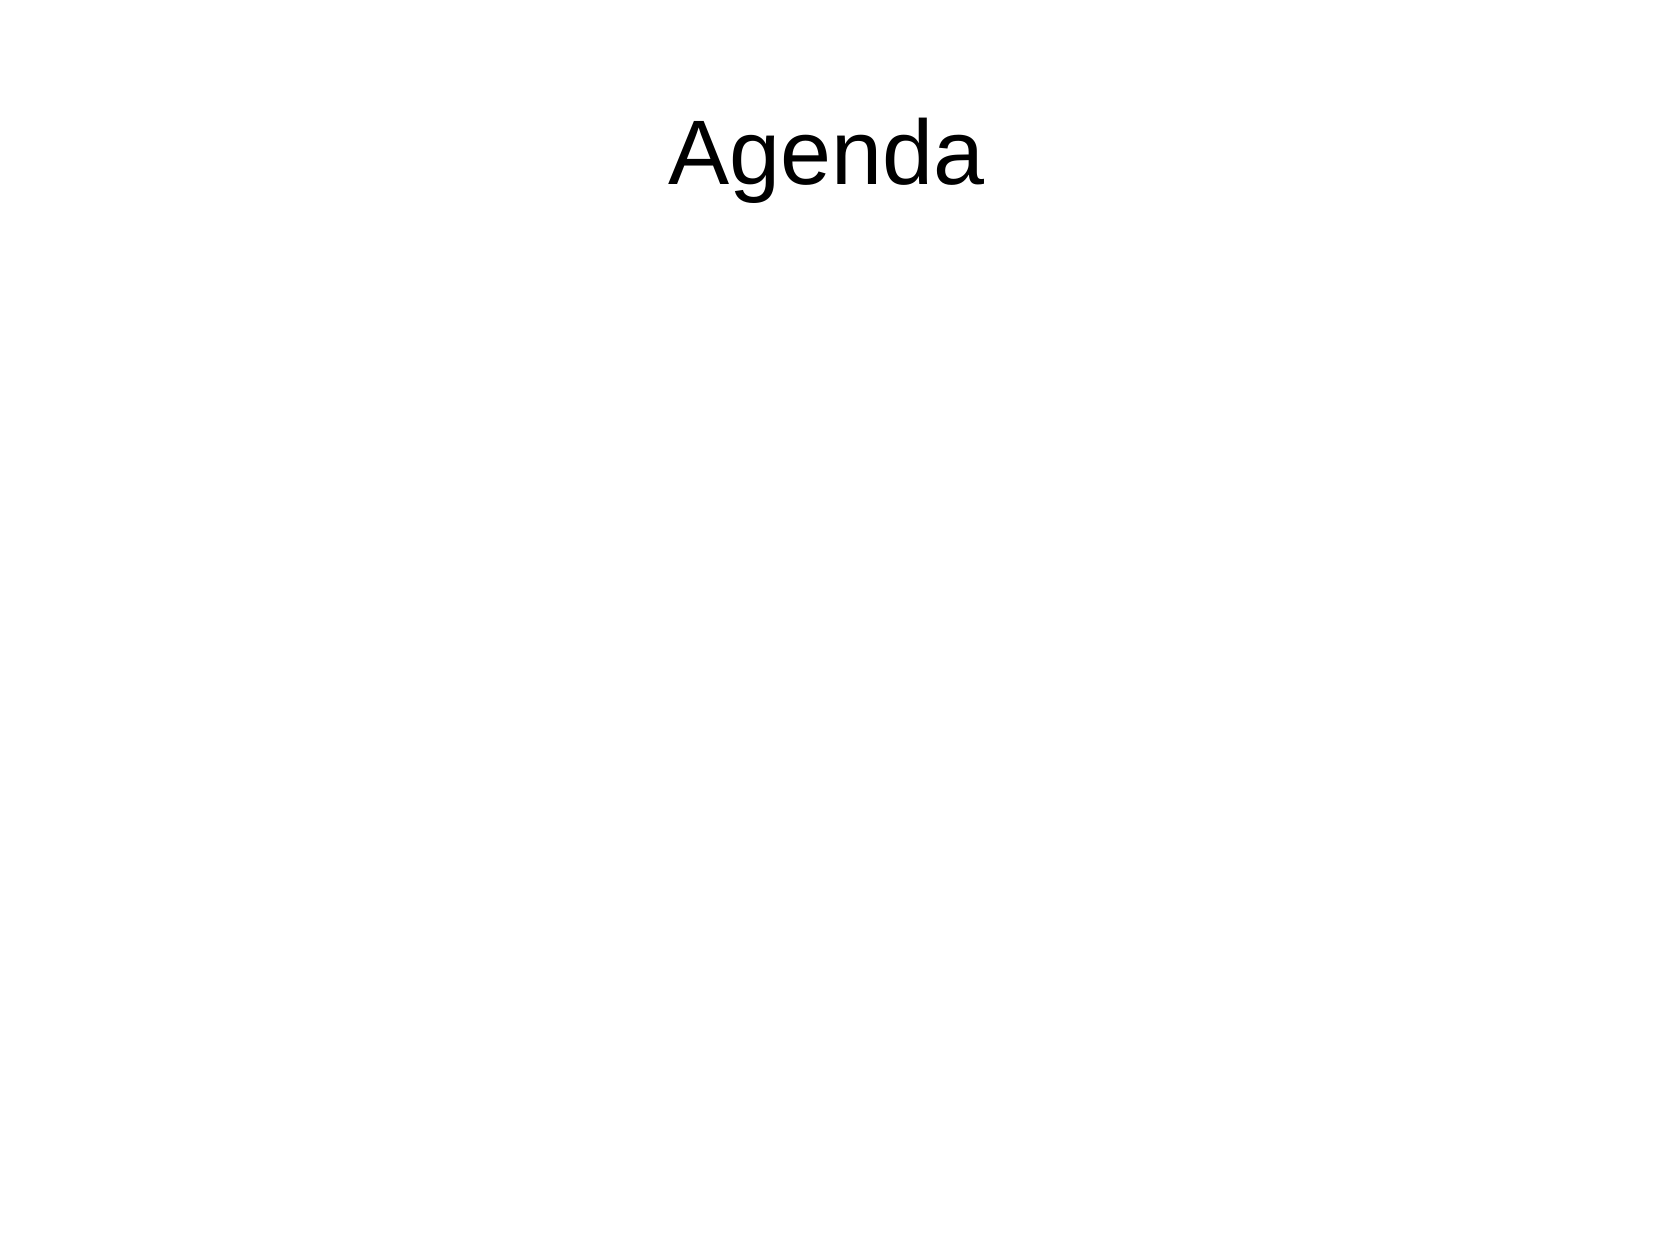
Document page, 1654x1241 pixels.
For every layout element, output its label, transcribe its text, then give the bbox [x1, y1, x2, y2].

title Agenda [82, 49, 1571, 257]
